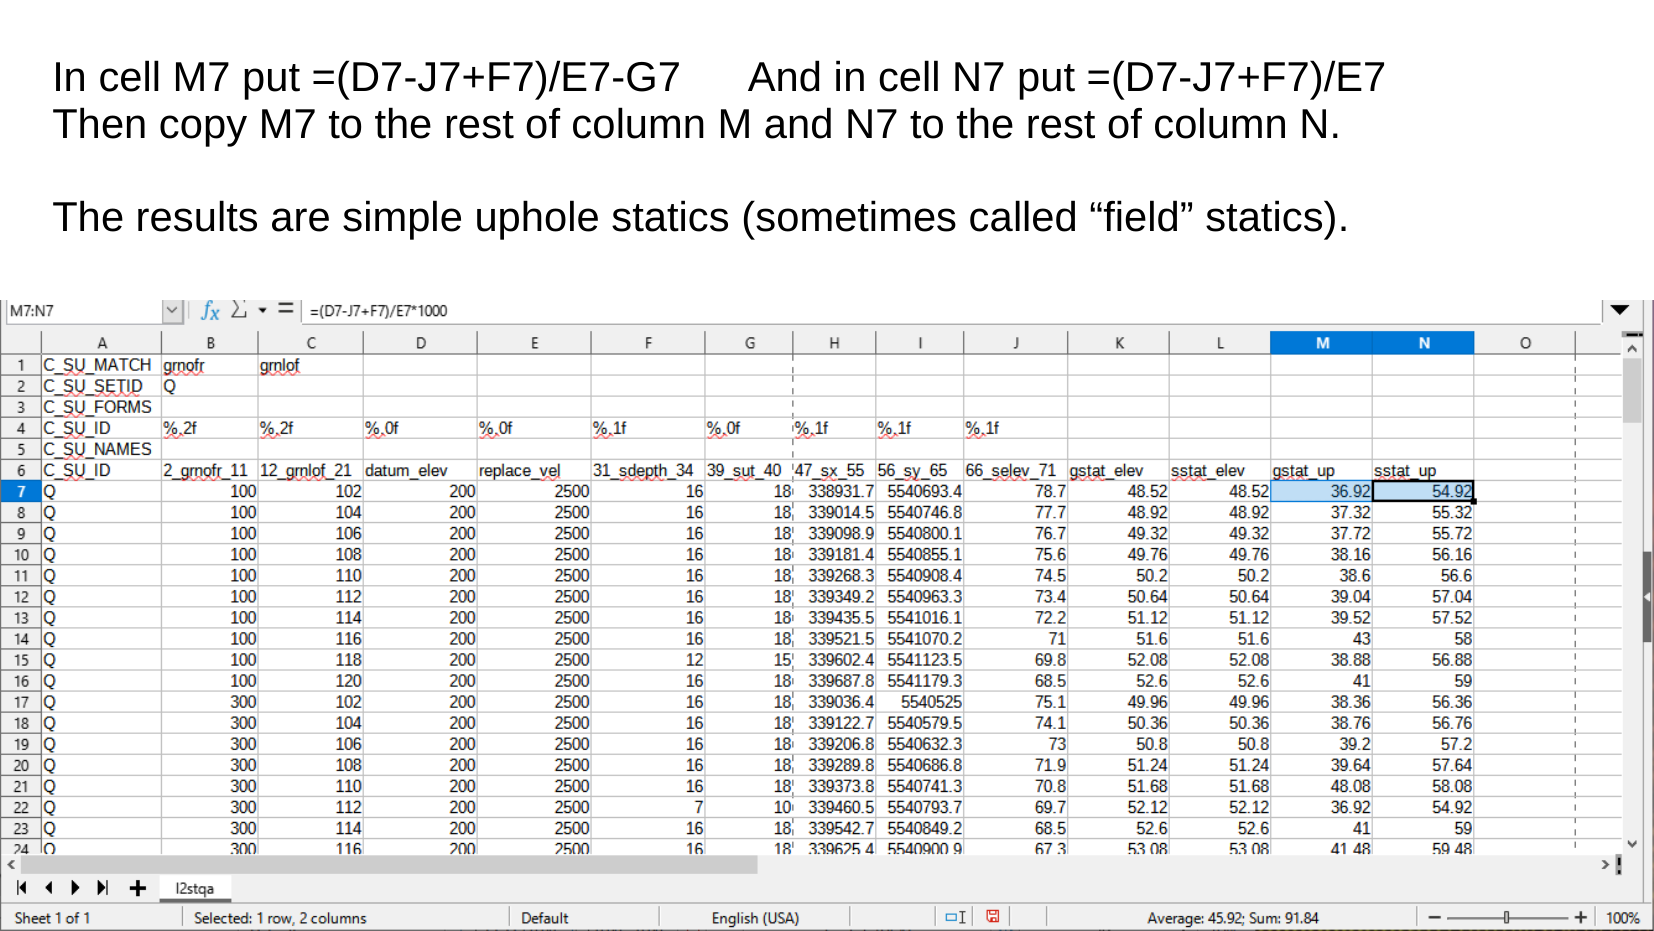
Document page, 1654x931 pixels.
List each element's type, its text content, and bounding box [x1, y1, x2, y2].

text_box In cell M7 put =(D7-J7+F7)/E7-G7 And in cell N7 put =(D7-J7+F7)/E7 Then copy M7 to the rest of column M and N7 to the rest of column N. The results are simple uphole statics (sometimes called “field” statics). [37, 0, 1654, 294]
picture [0, 300, 1654, 931]
